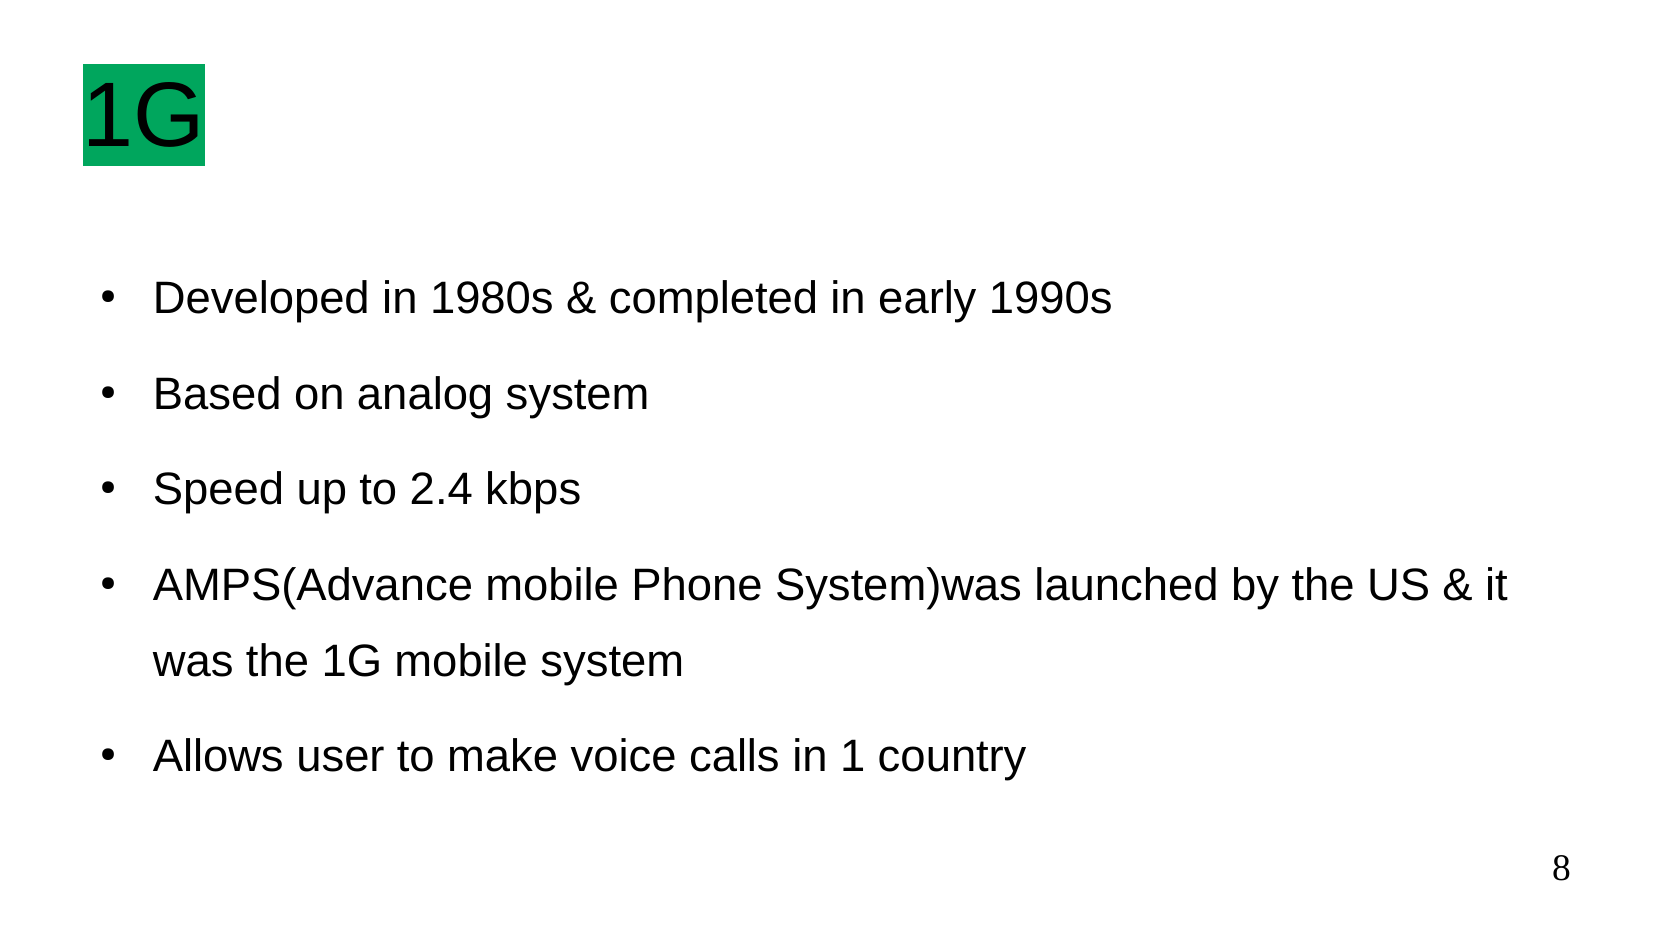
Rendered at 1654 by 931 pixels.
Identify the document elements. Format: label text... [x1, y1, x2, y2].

title 1G [82, 37, 1571, 193]
list Developed in 1980s & completed in early 1990s Based on analog system Speed up to 2.4 kbps AMPS(Advance mobile Phone System)was launched by the US & it was the 1G mobile system Allows user to make voice calls in 1 country [82, 247, 1571, 787]
text_box 8 [1185, 847, 1571, 912]
